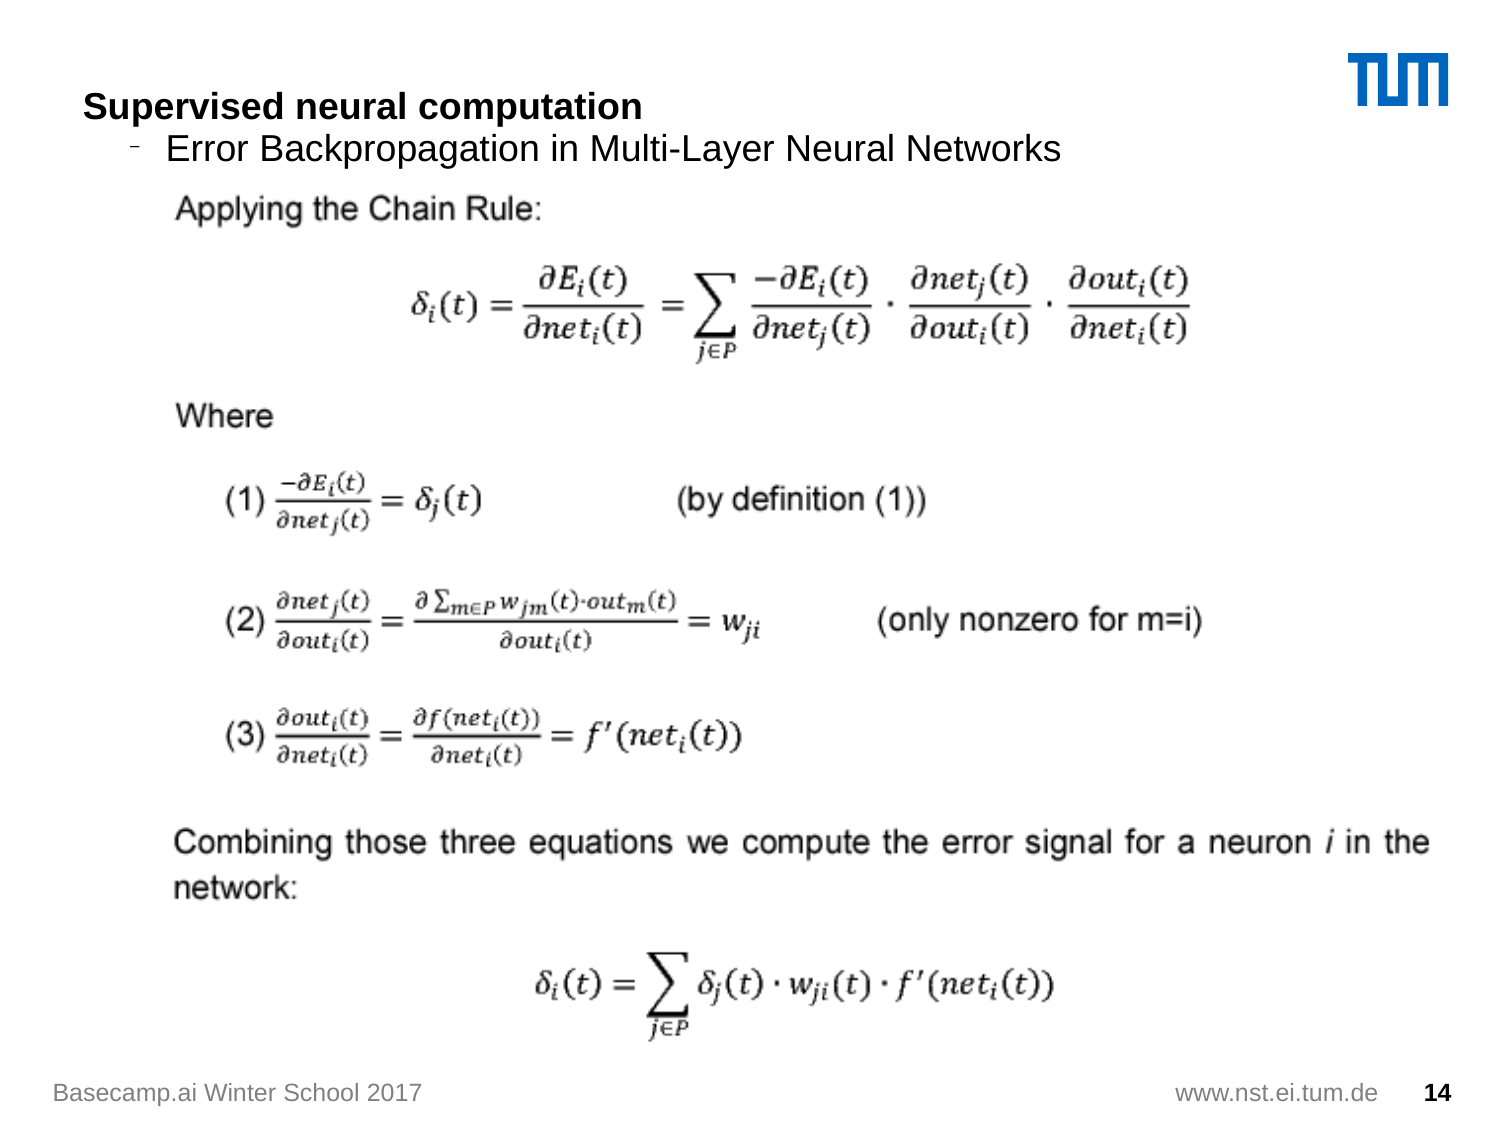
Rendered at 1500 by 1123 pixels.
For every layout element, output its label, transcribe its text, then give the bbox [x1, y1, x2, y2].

picture [165, 177, 1447, 789]
picture [169, 814, 1453, 1050]
text_box Supervised neural computation Error Backpropagation in Multi-Layer Neural Networks [68, 77, 1406, 343]
